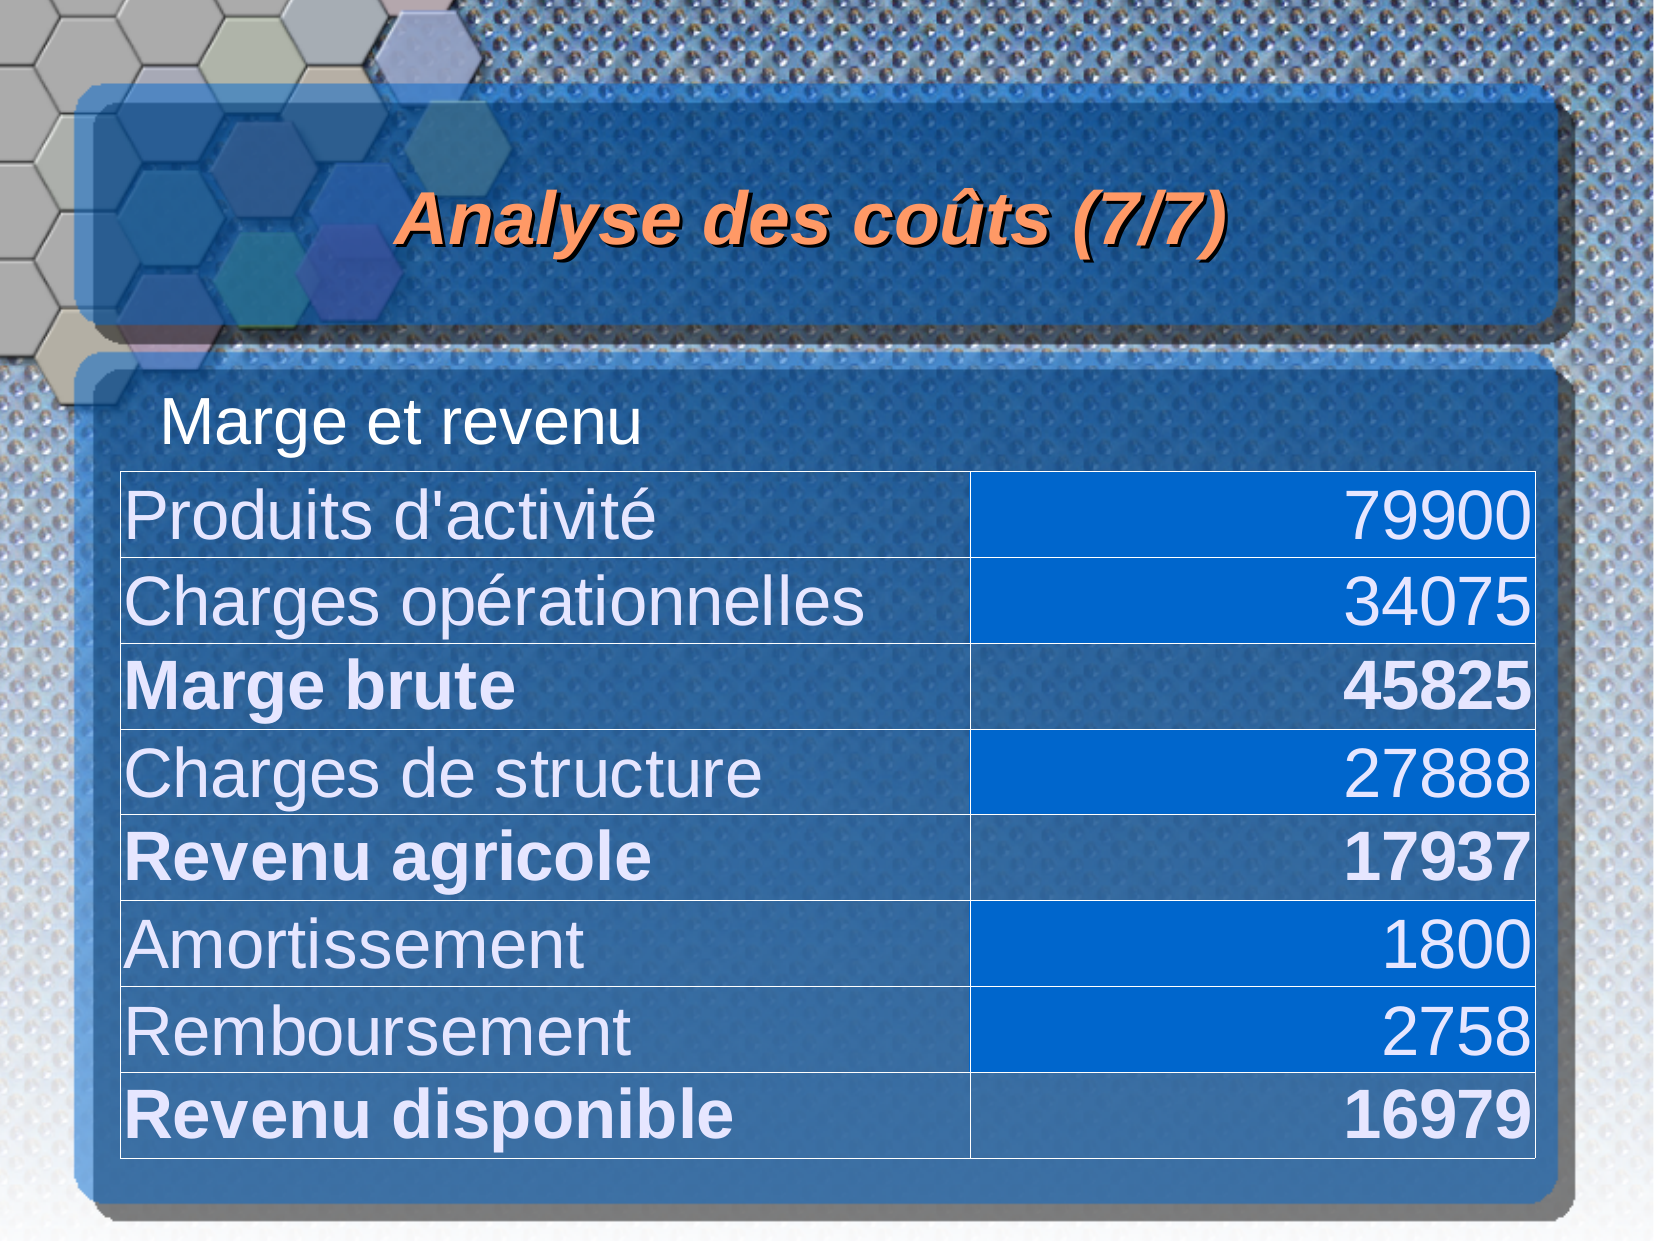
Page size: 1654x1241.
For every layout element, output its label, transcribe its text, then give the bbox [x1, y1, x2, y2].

title Analyse des coûts (7/7) [88, 114, 1534, 322]
picture [0, 0, 1654, 1241]
list Marge et revenu [147, 383, 1529, 471]
list Marge et revenu [147, 1162, 1529, 1166]
chart [120, 471, 1539, 1162]
